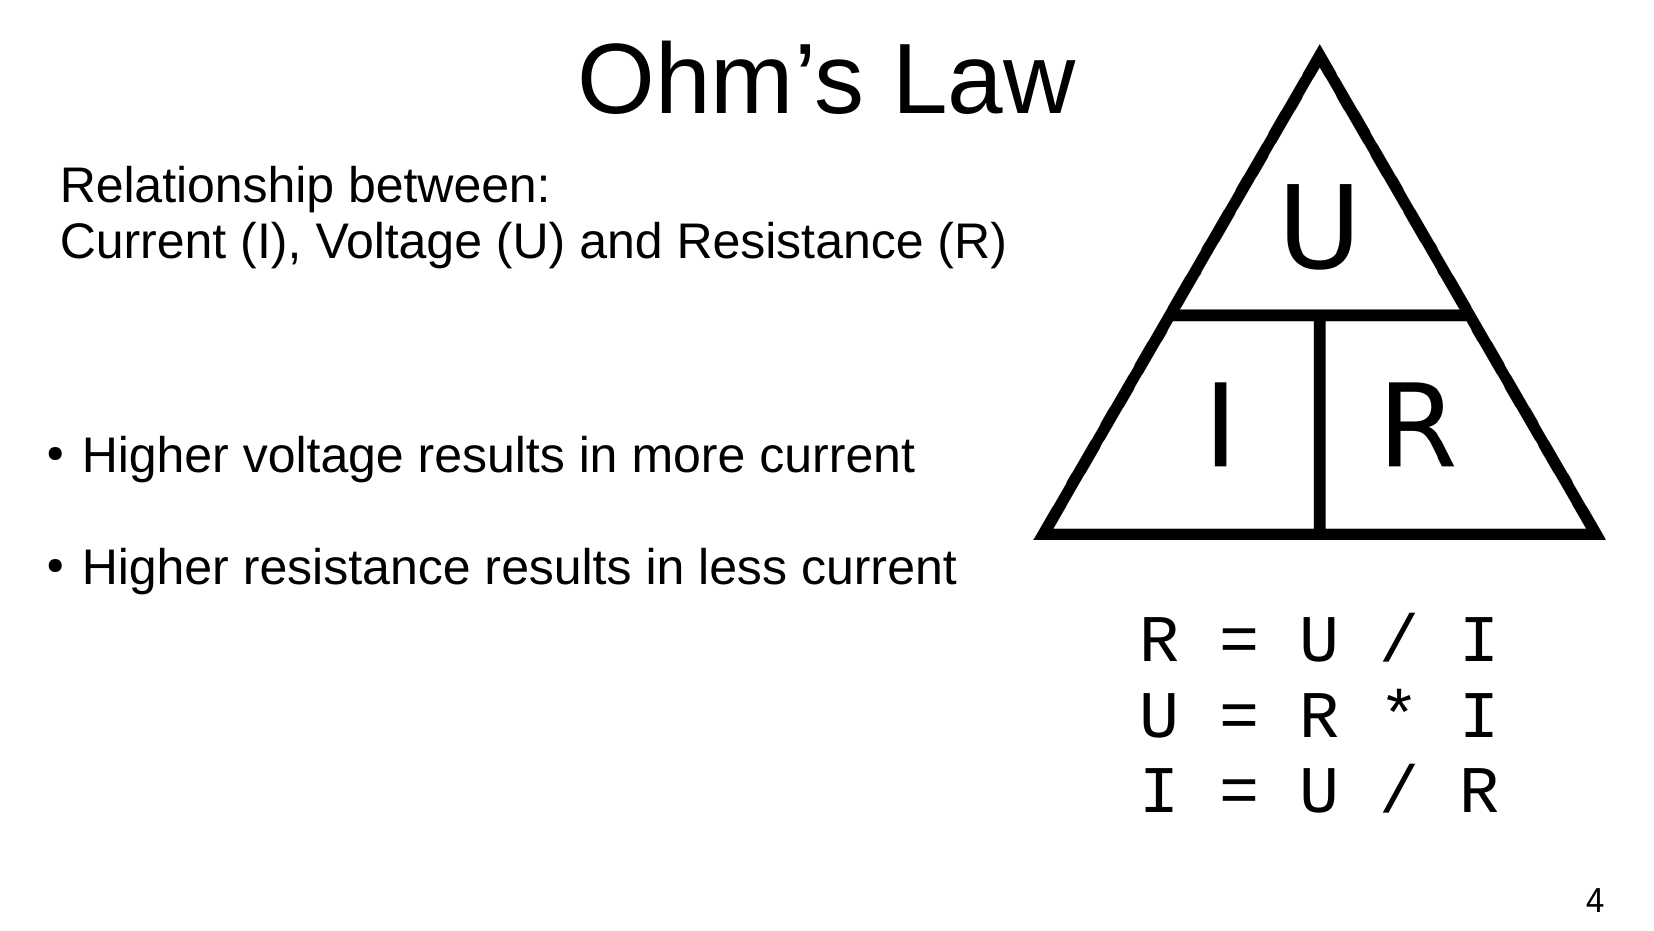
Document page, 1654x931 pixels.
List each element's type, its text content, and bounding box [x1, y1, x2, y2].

picture [1033, 44, 1606, 541]
text_box Relationship between: Current (I), Voltage (U) and Resistance (R) [45, 150, 1034, 301]
text_box R = U / I U = R * I I = U / R [1125, 598, 1531, 841]
title Ohm’s Law [82, 1, 1571, 150]
text_box Higher voltage results in more current Higher resistance results in less current [31, 420, 1021, 603]
